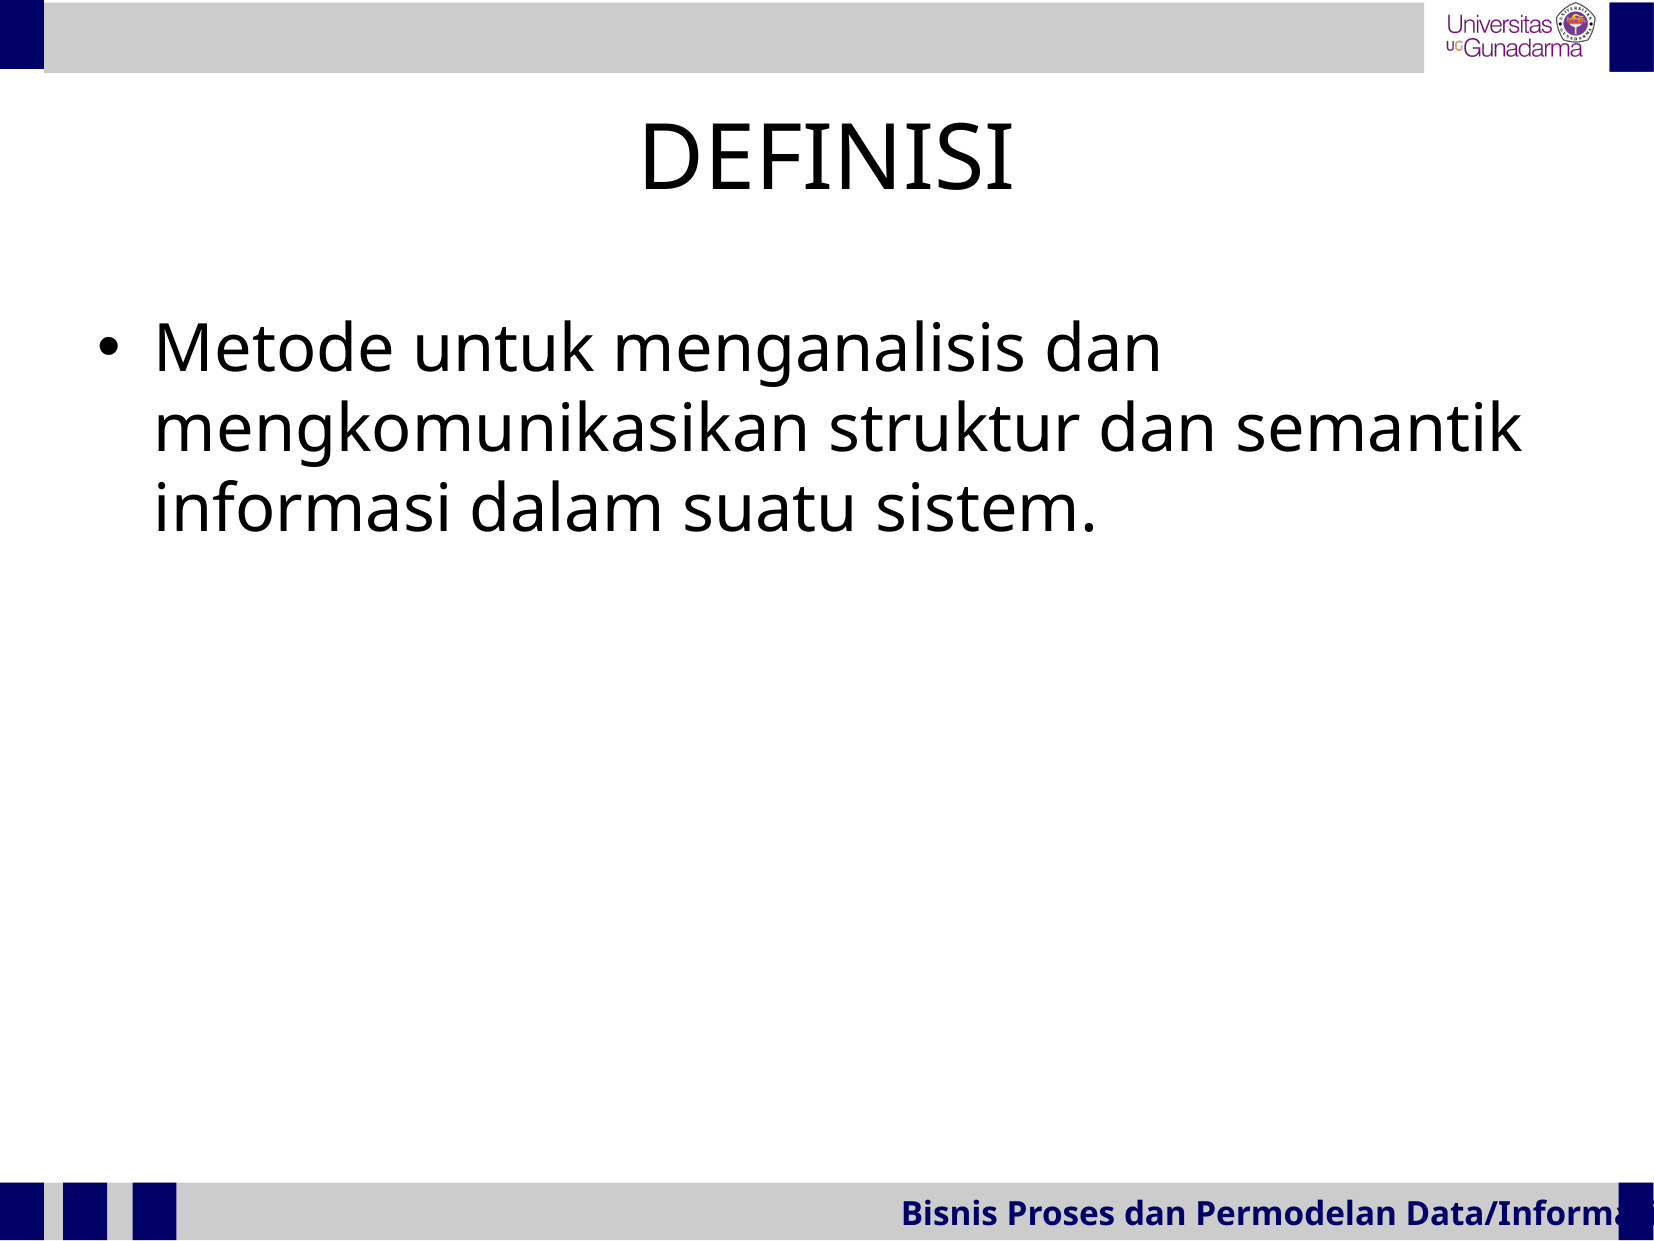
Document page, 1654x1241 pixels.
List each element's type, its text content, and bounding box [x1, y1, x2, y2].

picture [1437, 2, 1610, 62]
title DEFINISI [82, 49, 1571, 257]
list Metode untuk menganalisis dan mengkomunikasikan struktur dan semantik informasi dalam suatu sistem. [82, 297, 1571, 1117]
